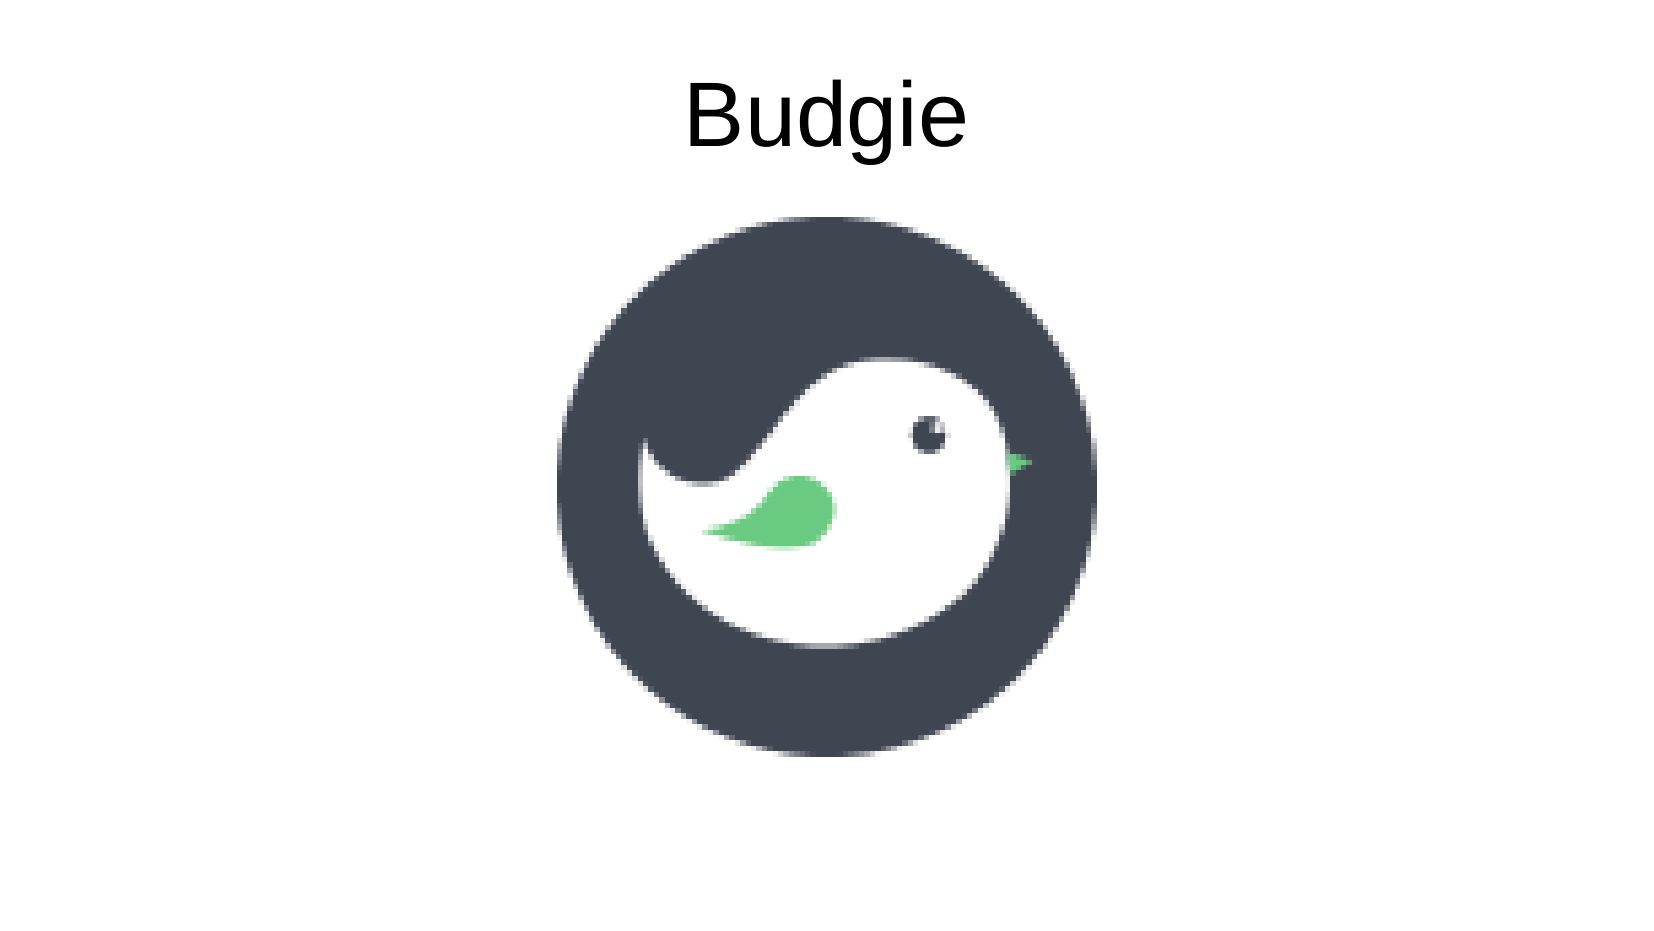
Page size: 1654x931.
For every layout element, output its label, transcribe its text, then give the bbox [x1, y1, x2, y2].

picture [557, 217, 1097, 758]
title Budgie [82, 37, 1571, 193]
